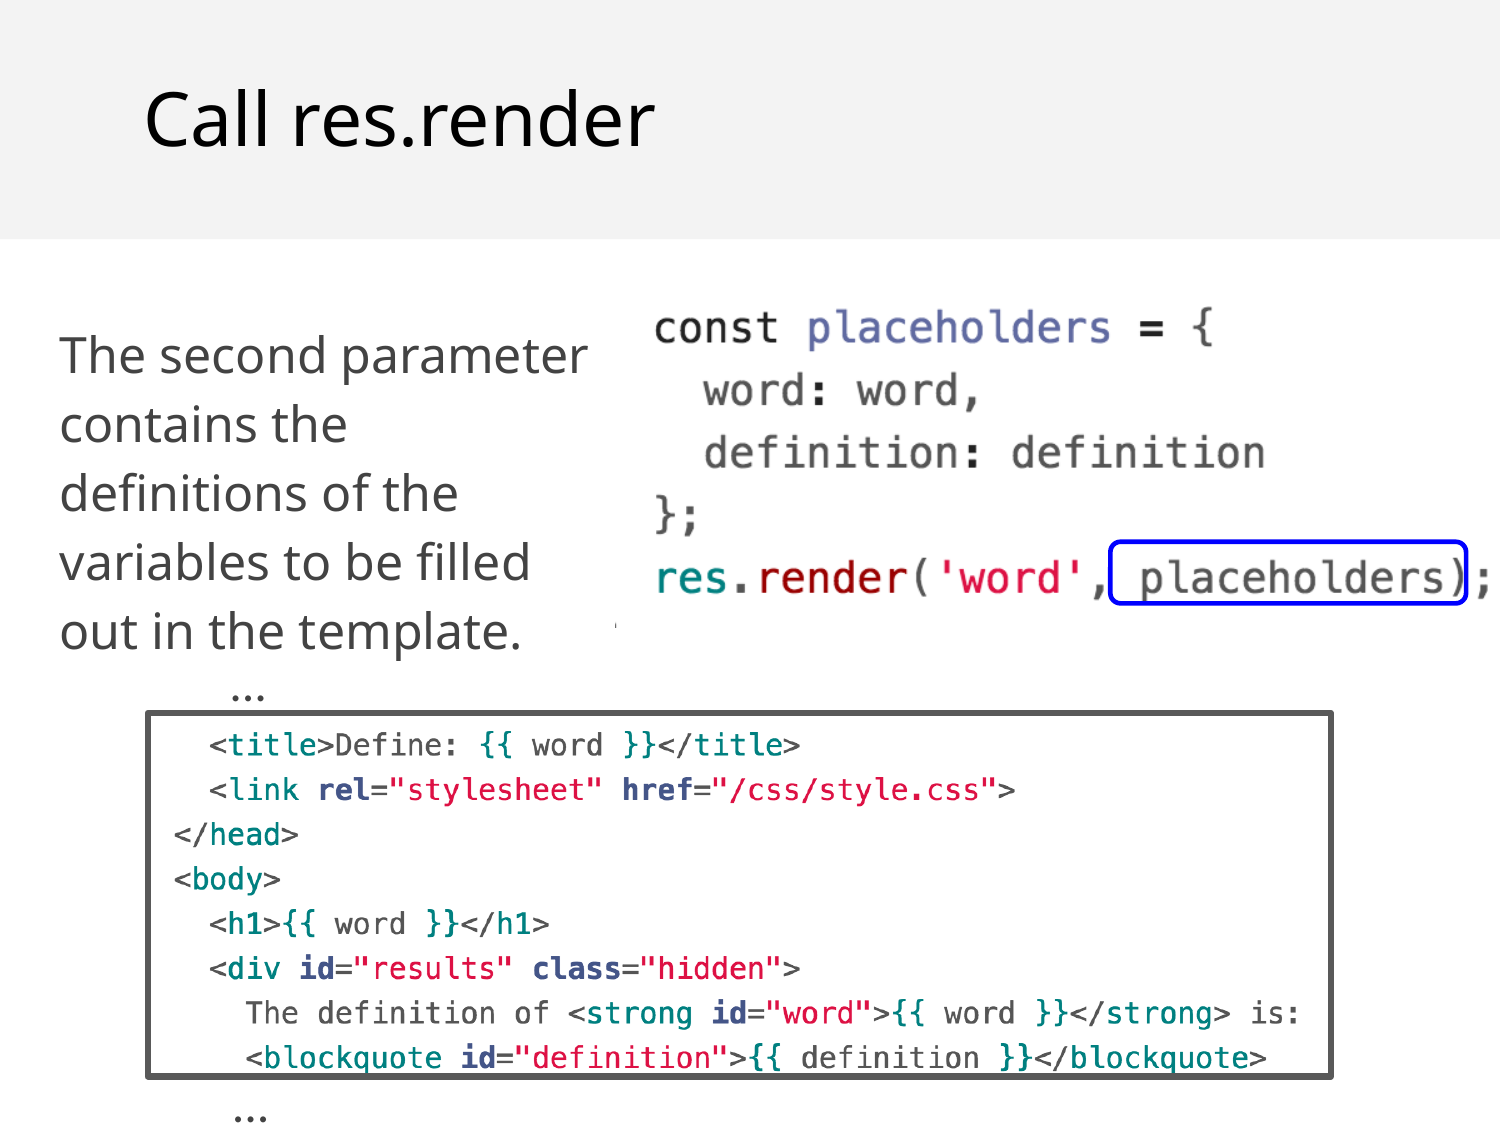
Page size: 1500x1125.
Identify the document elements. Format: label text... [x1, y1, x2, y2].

list ... [125, 627, 371, 717]
picture [150, 716, 1328, 1074]
list ... [128, 1048, 373, 1125]
title Call res.render [128, 56, 1372, 183]
picture [615, 270, 1500, 628]
list The second parameter contains the definitions of the variables to be filled out in the template. [44, 299, 616, 572]
